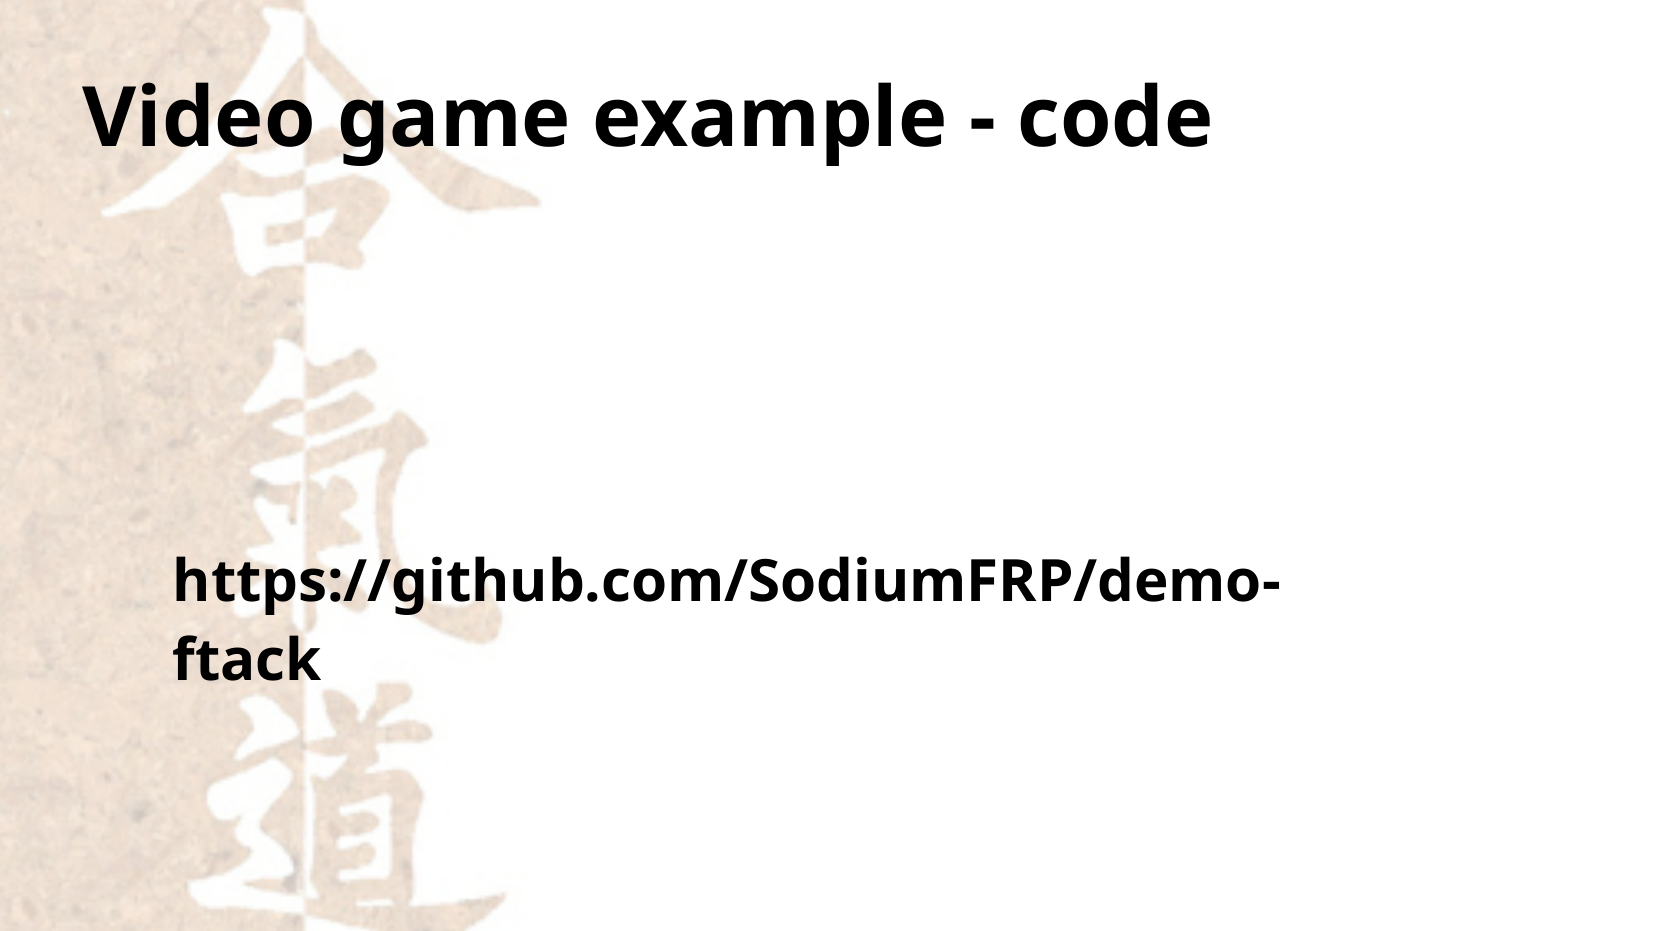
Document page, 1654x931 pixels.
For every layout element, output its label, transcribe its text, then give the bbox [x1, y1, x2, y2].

text_box https://github.com/SodiumFRP/demo-ftack [157, 531, 1426, 605]
picture [0, 0, 1654, 931]
title Video game example - code [82, 37, 1571, 193]
